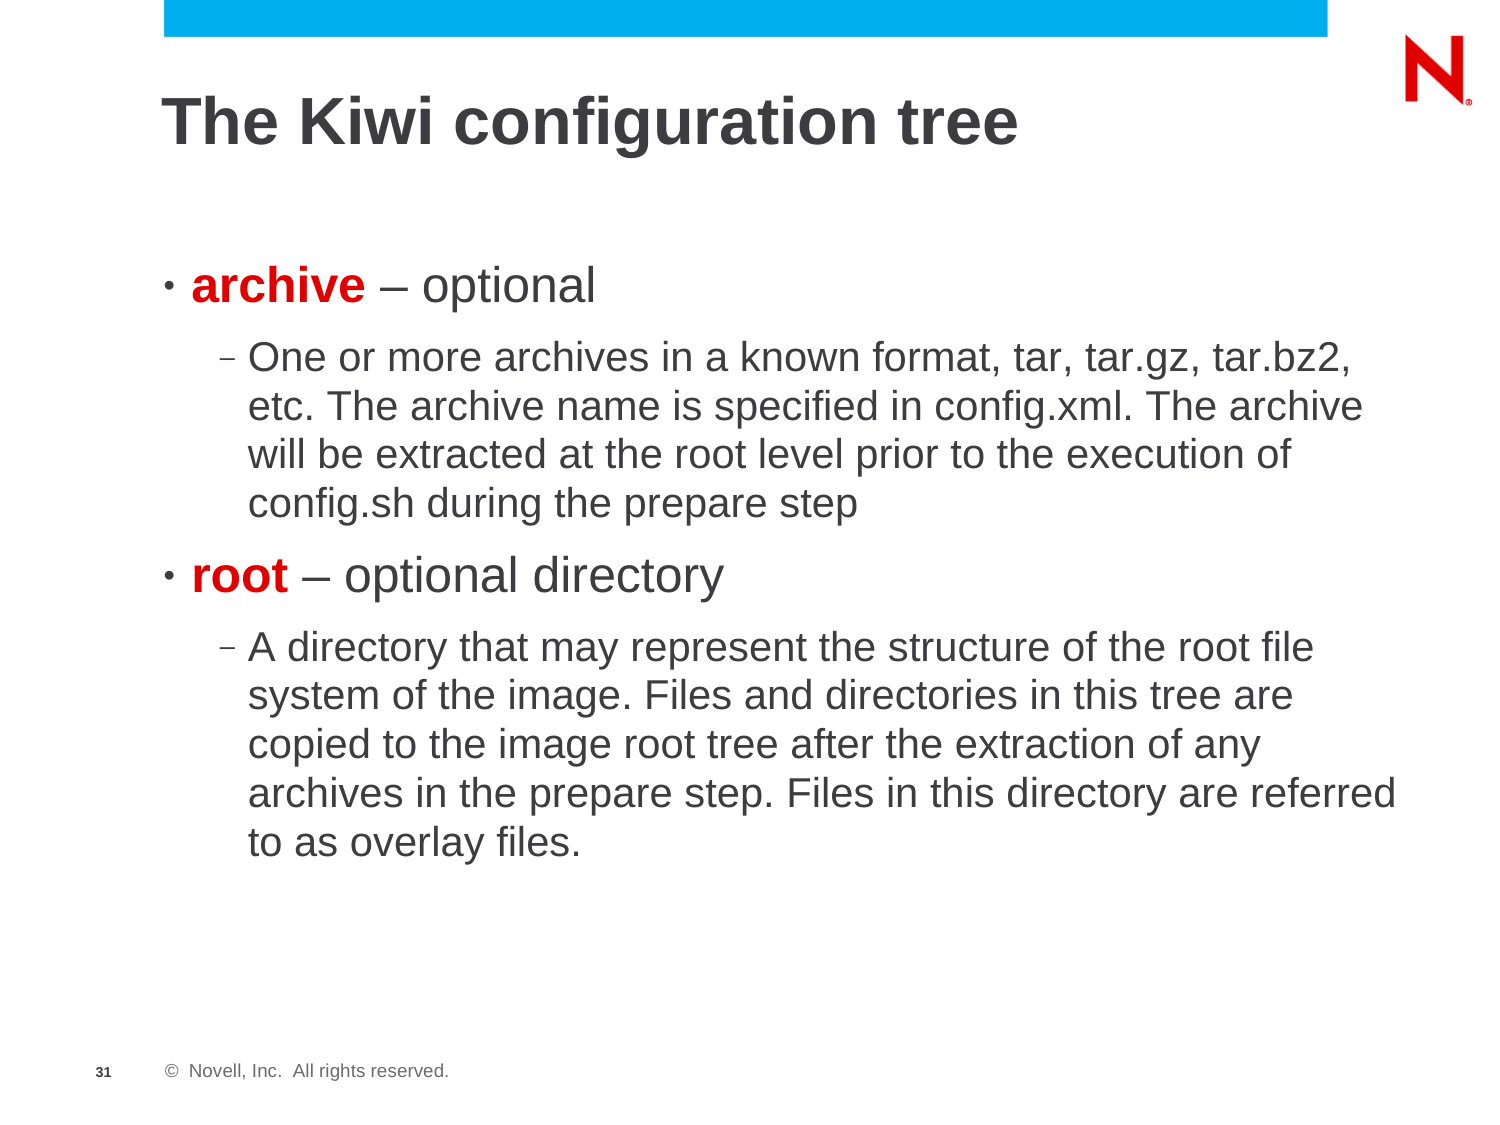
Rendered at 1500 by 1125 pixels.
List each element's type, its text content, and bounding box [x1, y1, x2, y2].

title The Kiwi configuration tree [161, 41, 1383, 205]
list archive – optional One or more archives in a known format, tar, tar.gz, tar.bz2, etc. The archive name is specified in config.xml. The archive will be extracted at the root level prior to the execution of config.sh during the prepare step root – optional directory A directory that may represent the structure of the root file system of the image. Files and directories in this tree are copied to the image root tree after the extraction of any archives in the prepare step. Files in this directory are referred to as overlay files. [163, 254, 1404, 986]
picture [1403, 32, 1473, 107]
